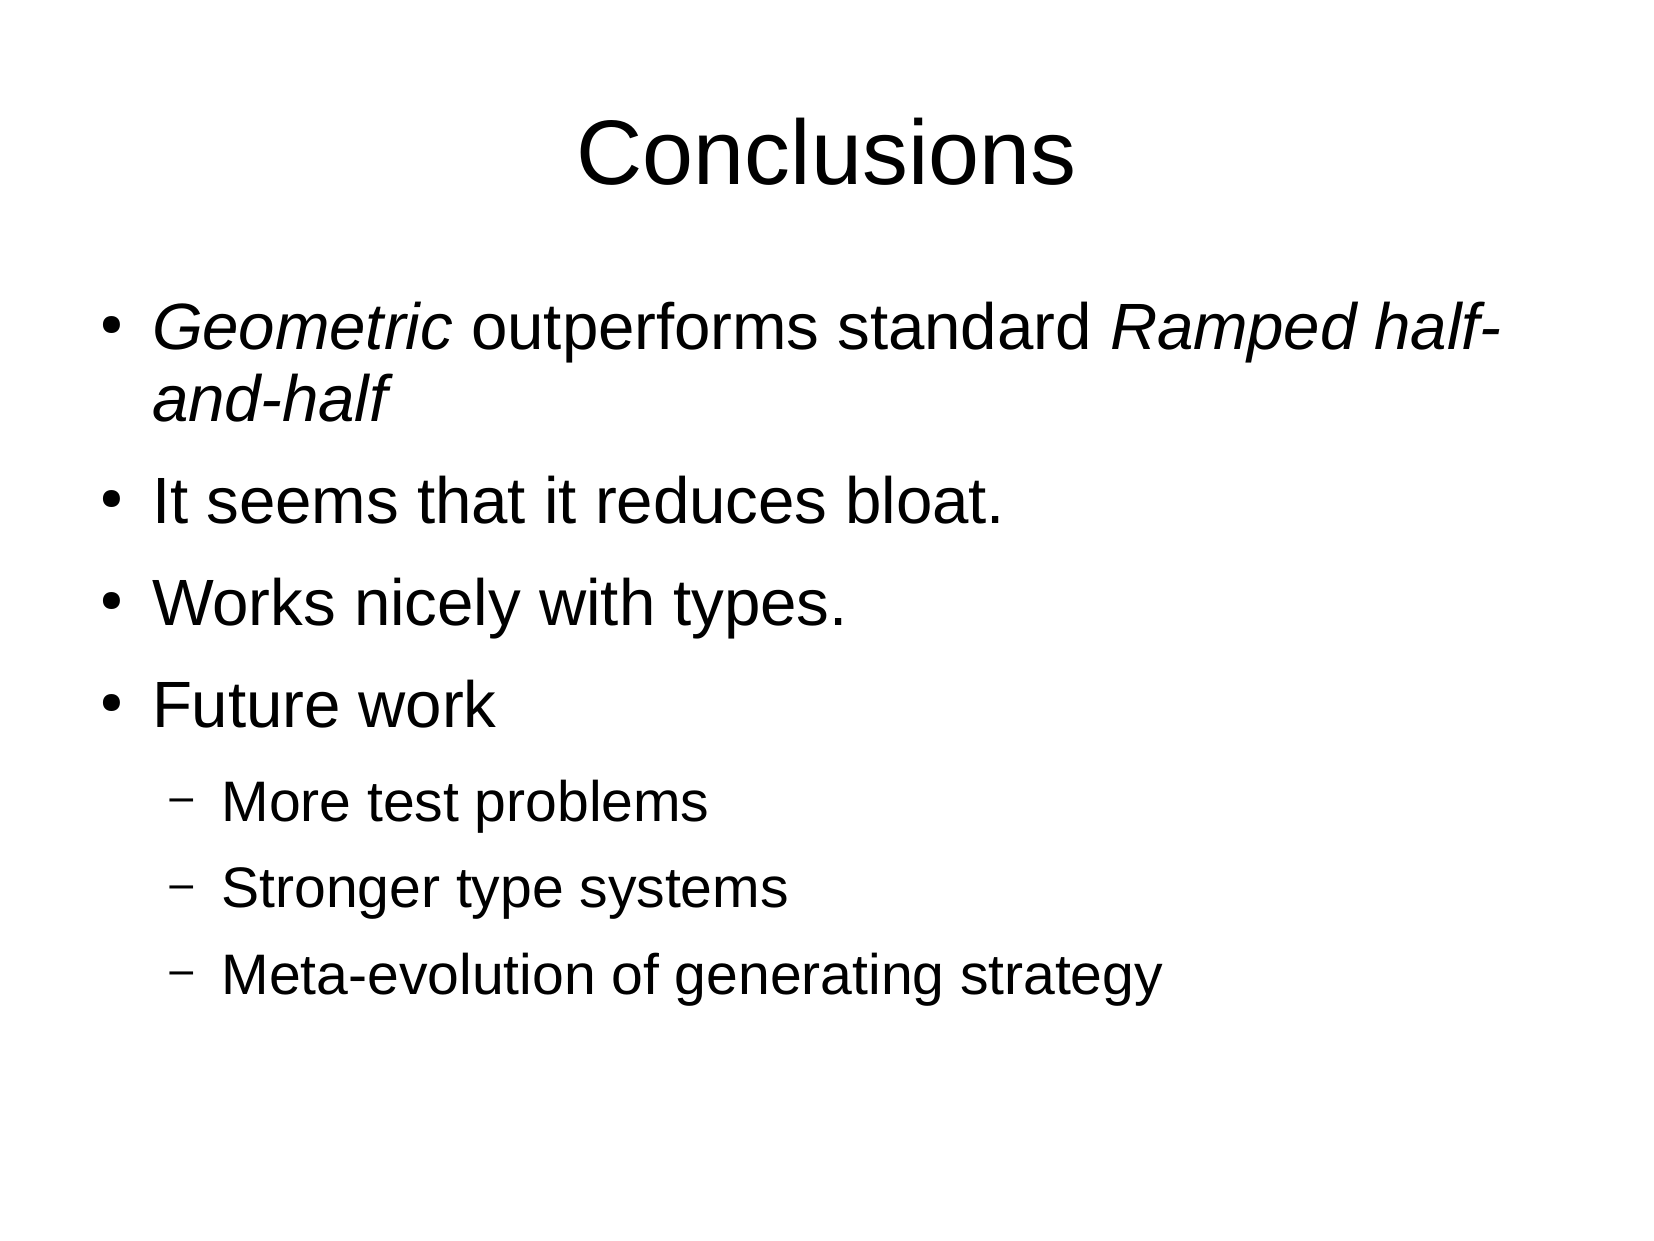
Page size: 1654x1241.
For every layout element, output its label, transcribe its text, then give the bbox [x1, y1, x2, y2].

title Conclusions [82, 49, 1571, 257]
list Geometric outperforms standard Ramped half-and-half It seems that it reduces bloat. Works nicely with types. Future work More test problems Stronger type systems Meta-evolution of generating strategy [82, 290, 1538, 1010]
